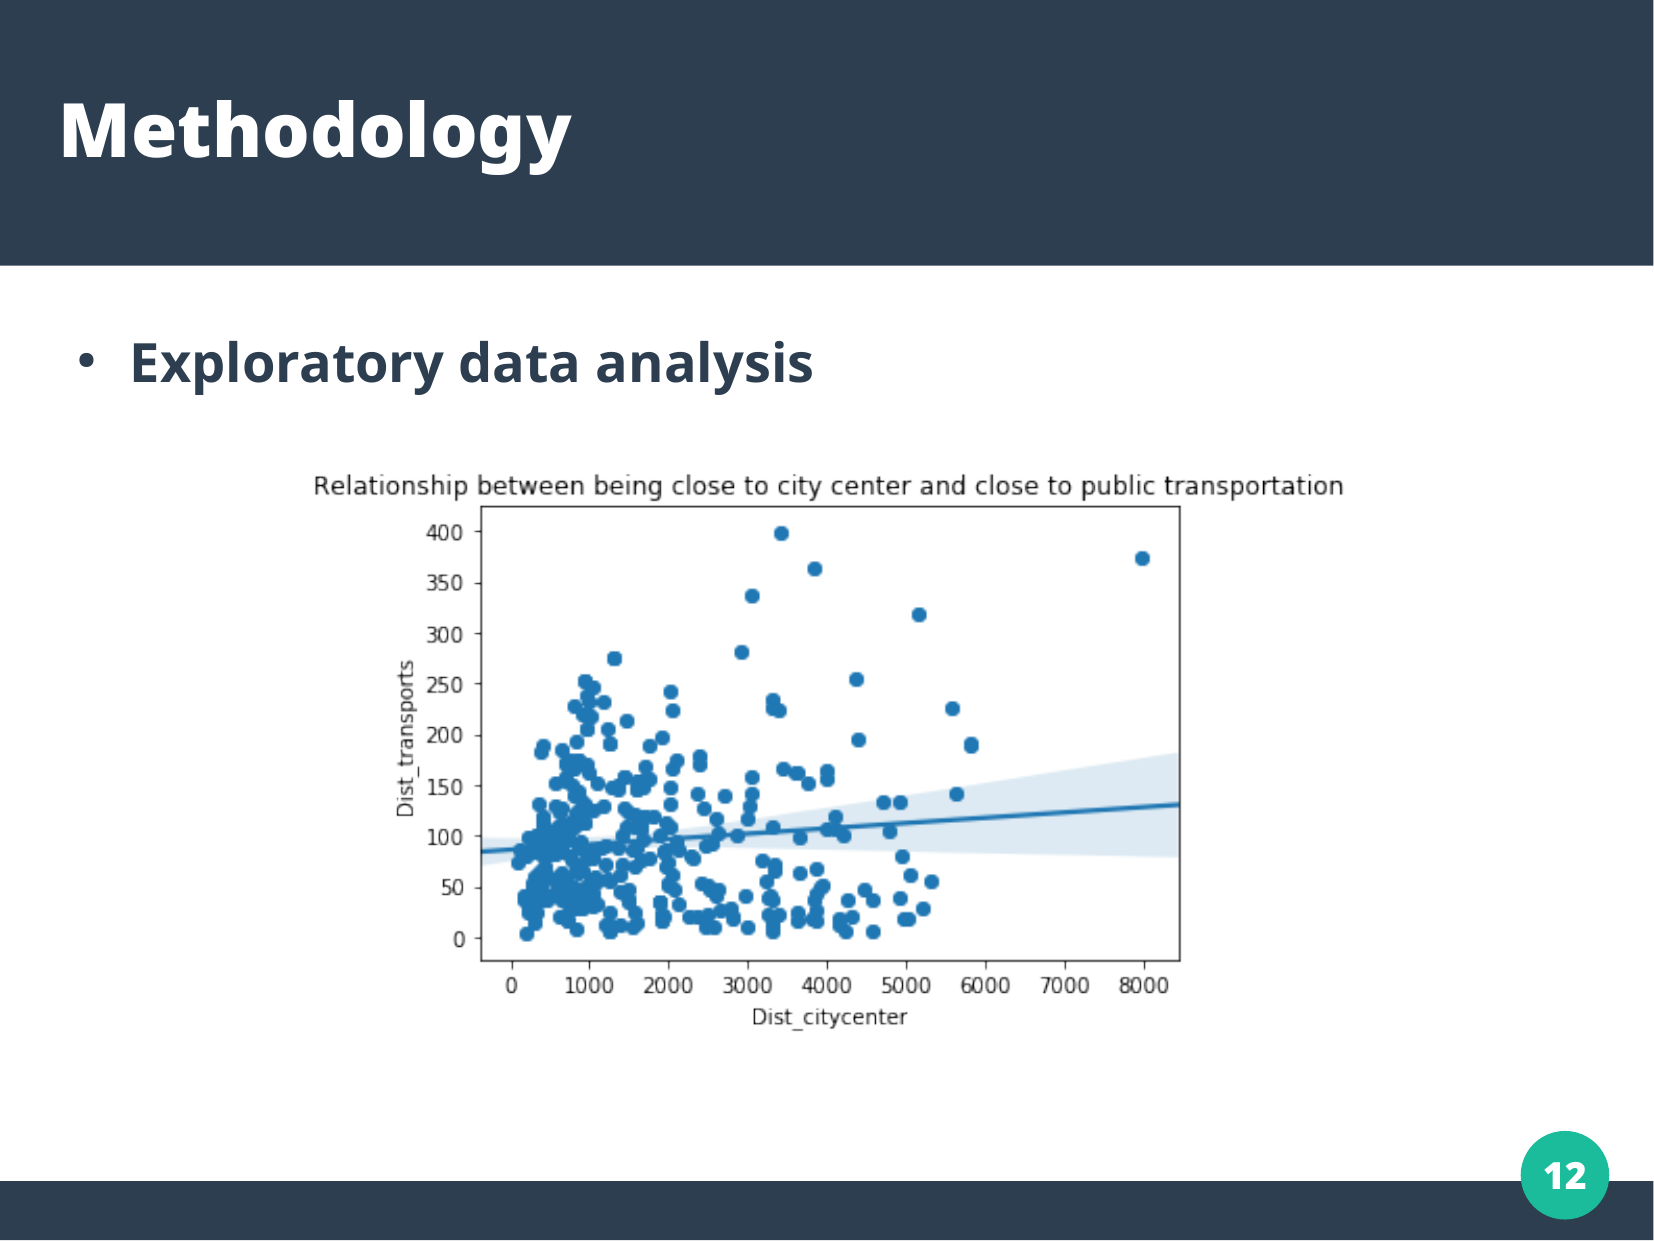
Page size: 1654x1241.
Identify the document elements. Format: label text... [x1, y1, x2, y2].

title Methodology [59, 49, 1595, 207]
picture [299, 460, 1359, 1042]
list Exploratory data analysis [59, 324, 1595, 1152]
